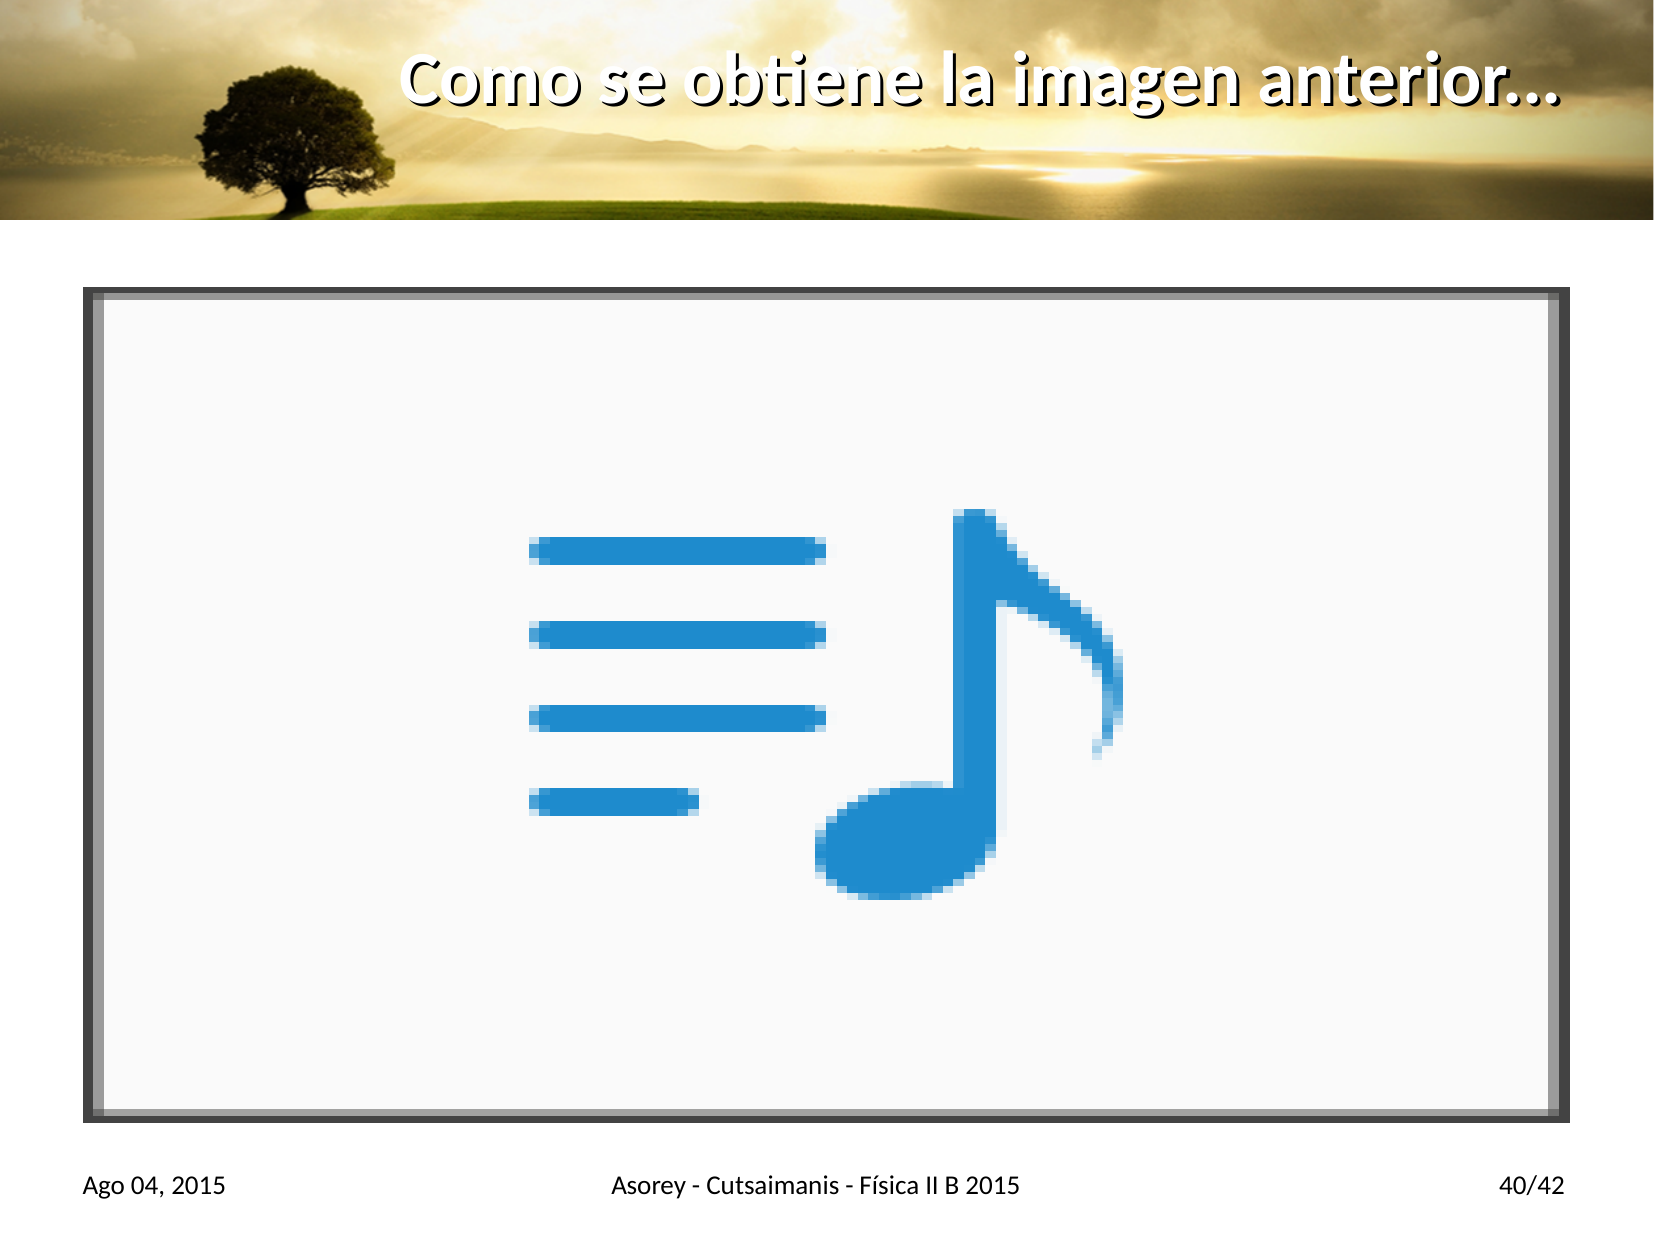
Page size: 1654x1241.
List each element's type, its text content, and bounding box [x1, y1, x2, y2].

picture [0, 0, 1654, 220]
title Como se obtiene la imagen anterior... [75, 19, 1564, 151]
text_box [82, 286, 1571, 1124]
